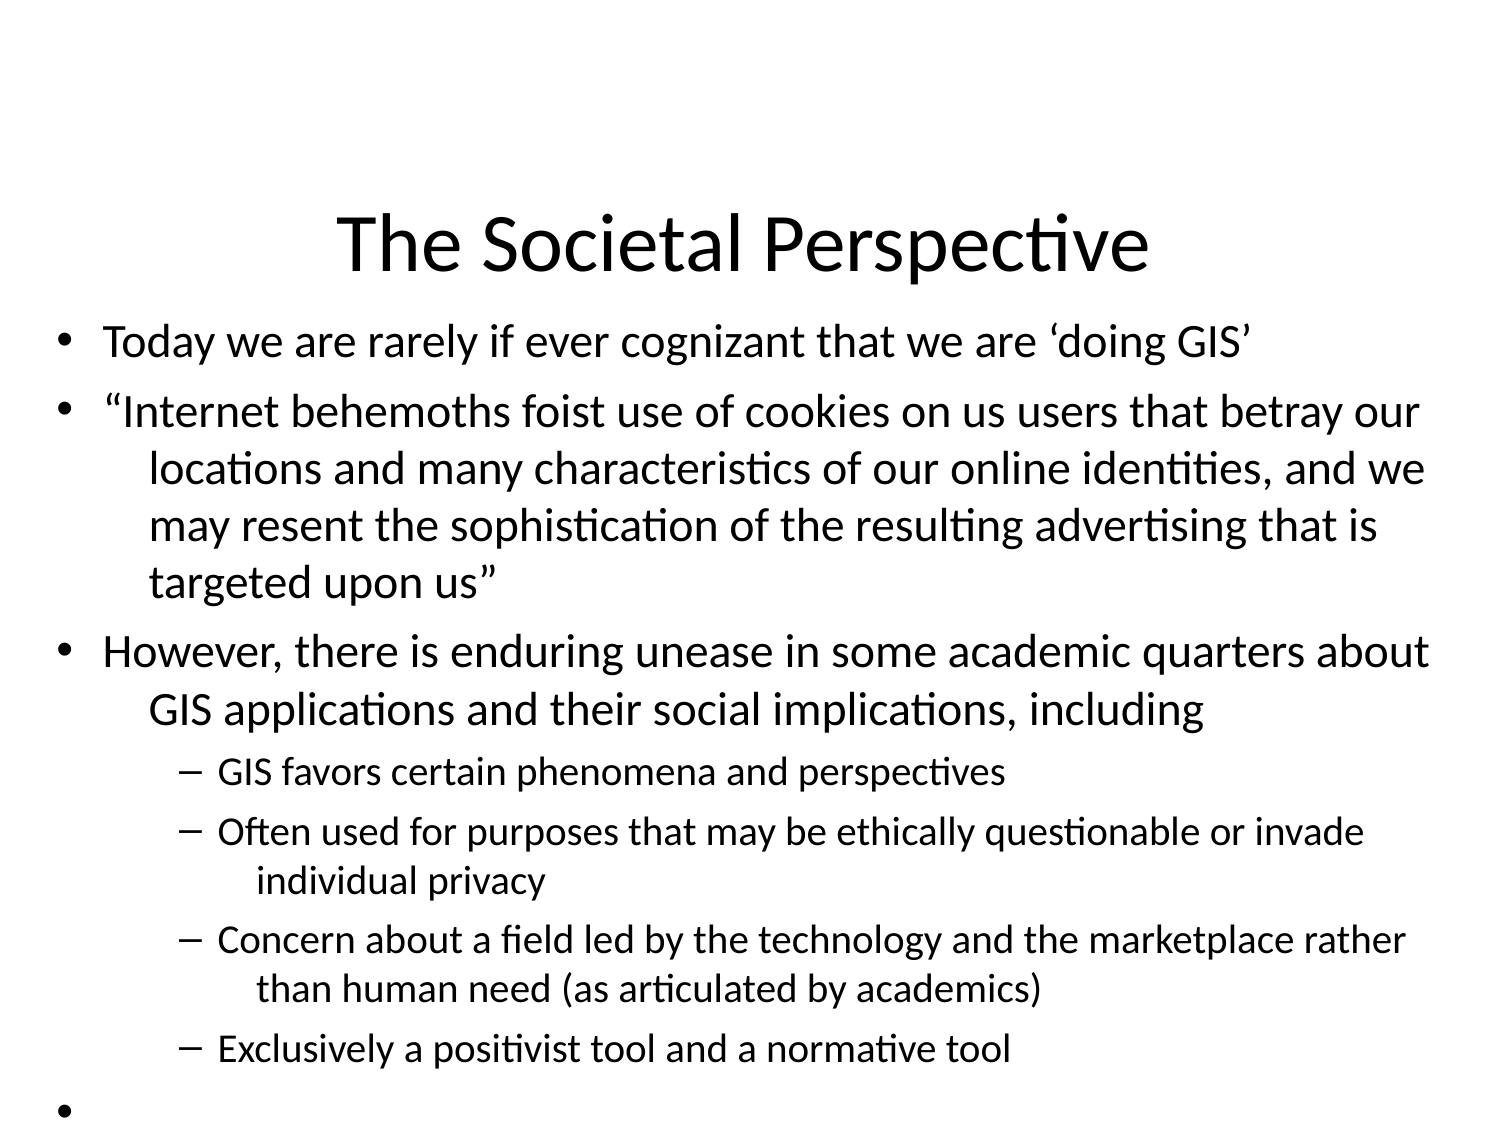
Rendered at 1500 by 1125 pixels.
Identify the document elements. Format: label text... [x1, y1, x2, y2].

title The Societal Perspective [17, 173, 1471, 303]
list Today we are rarely if ever cognizant that we are ‘doing GIS’ “Internet behemoths foist use of cookies on us users that betray our locations and many characteristics of our online identities, and we may resent the sophistication of the resulting advertising that is targeted upon us” However, there is enduring unease in some academic quarters about GIS applications and their social implications, including GIS favors certain phenomena and perspectives Often used for purposes that may be ethically questionable or invade individual privacy Concern about a field led by the technology and the marketplace rather than human need (as articulated by academics) Exclusively a positivist tool and a normative tool [41, 302, 1459, 1095]
